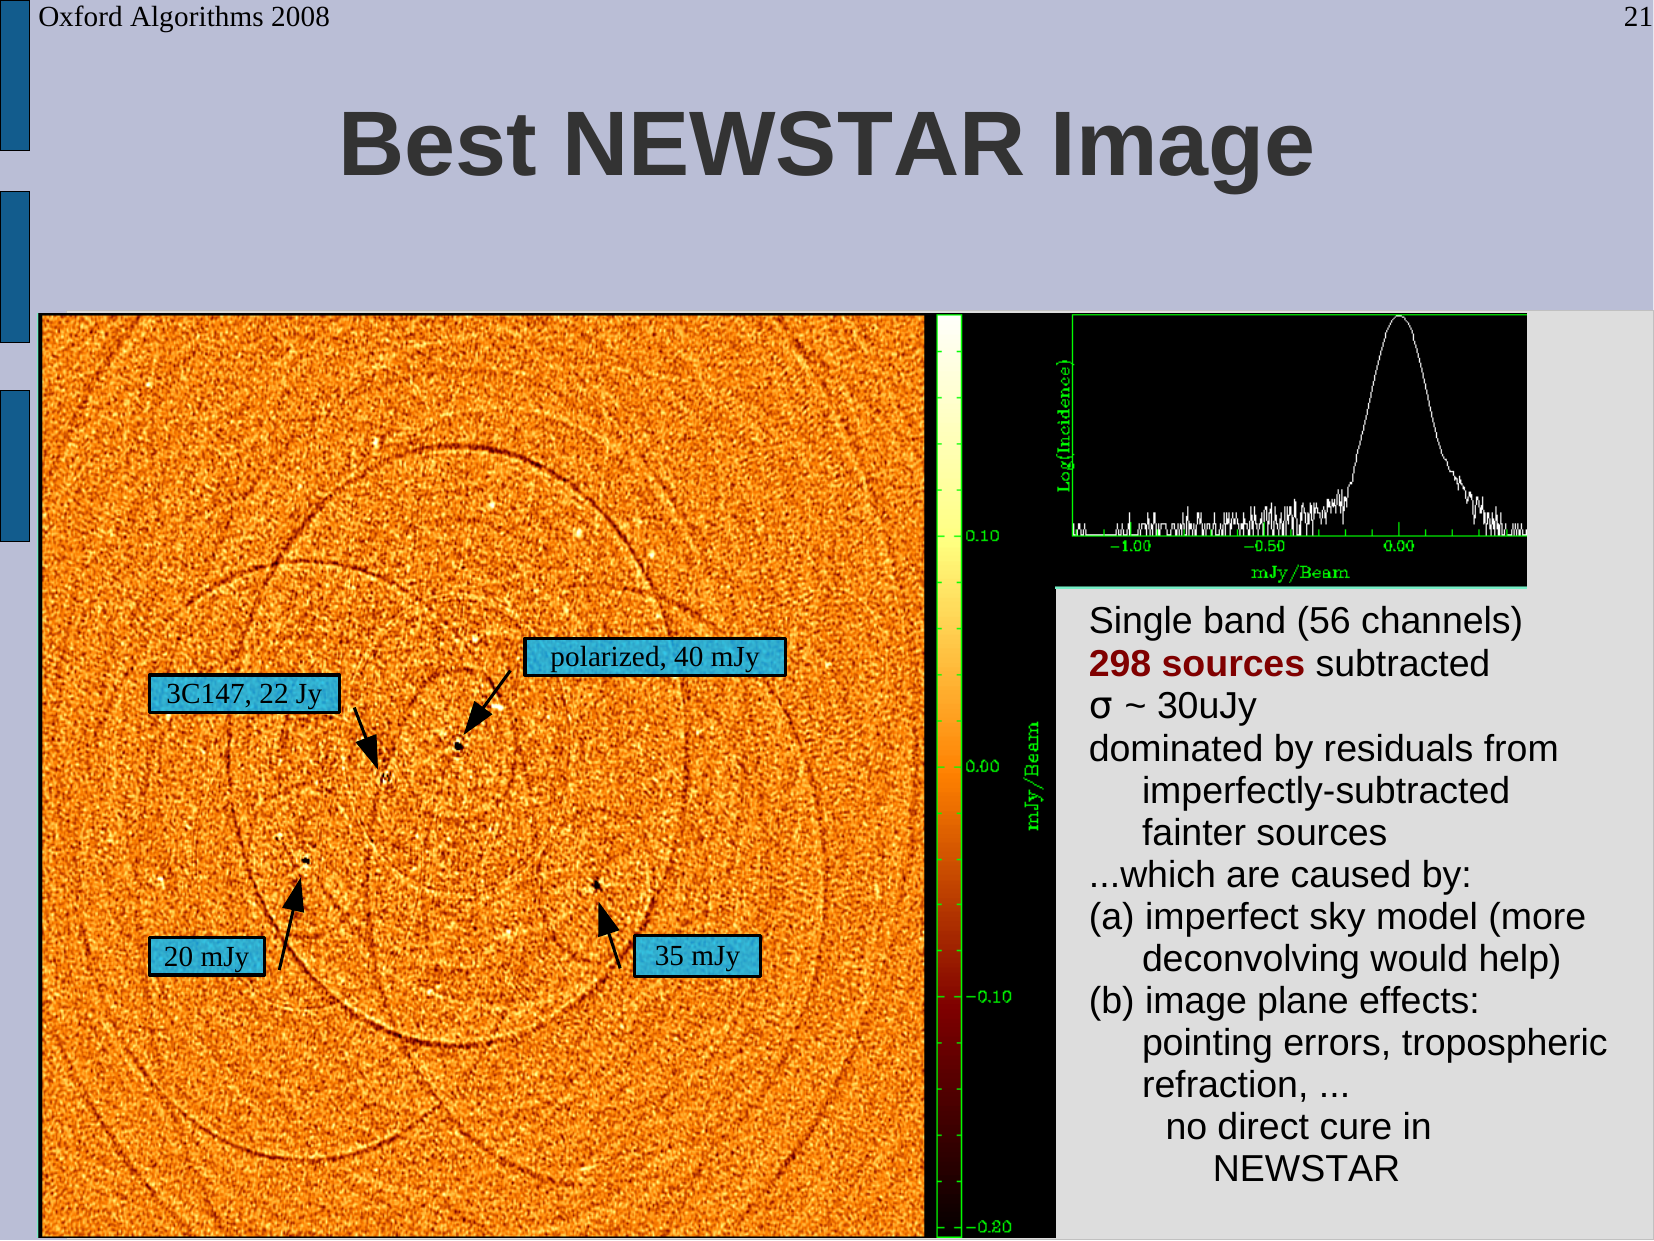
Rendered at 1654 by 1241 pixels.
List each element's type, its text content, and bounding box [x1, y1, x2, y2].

text_box 20 mJy [149, 937, 265, 975]
text_box 3C147, 22 Jy [149, 675, 340, 712]
text_box polarized, 40 mJy [525, 638, 785, 675]
text_box 35 mJy [635, 936, 761, 976]
picture [37, 313, 1527, 1238]
list Single band (56 channels) 298 sources subtracted σ ~ 30uJy dominated by residuals from imperfectly-subtracted fainter sources ...which are caused by: (a) imperfect sky model (more deconvolving would help) (b) image plane effects: pointing errors, tropospheric refraction, ... no direct cure in NEWSTAR [1071, 600, 1611, 1210]
title Best NEWSTAR Image [121, 87, 1534, 302]
